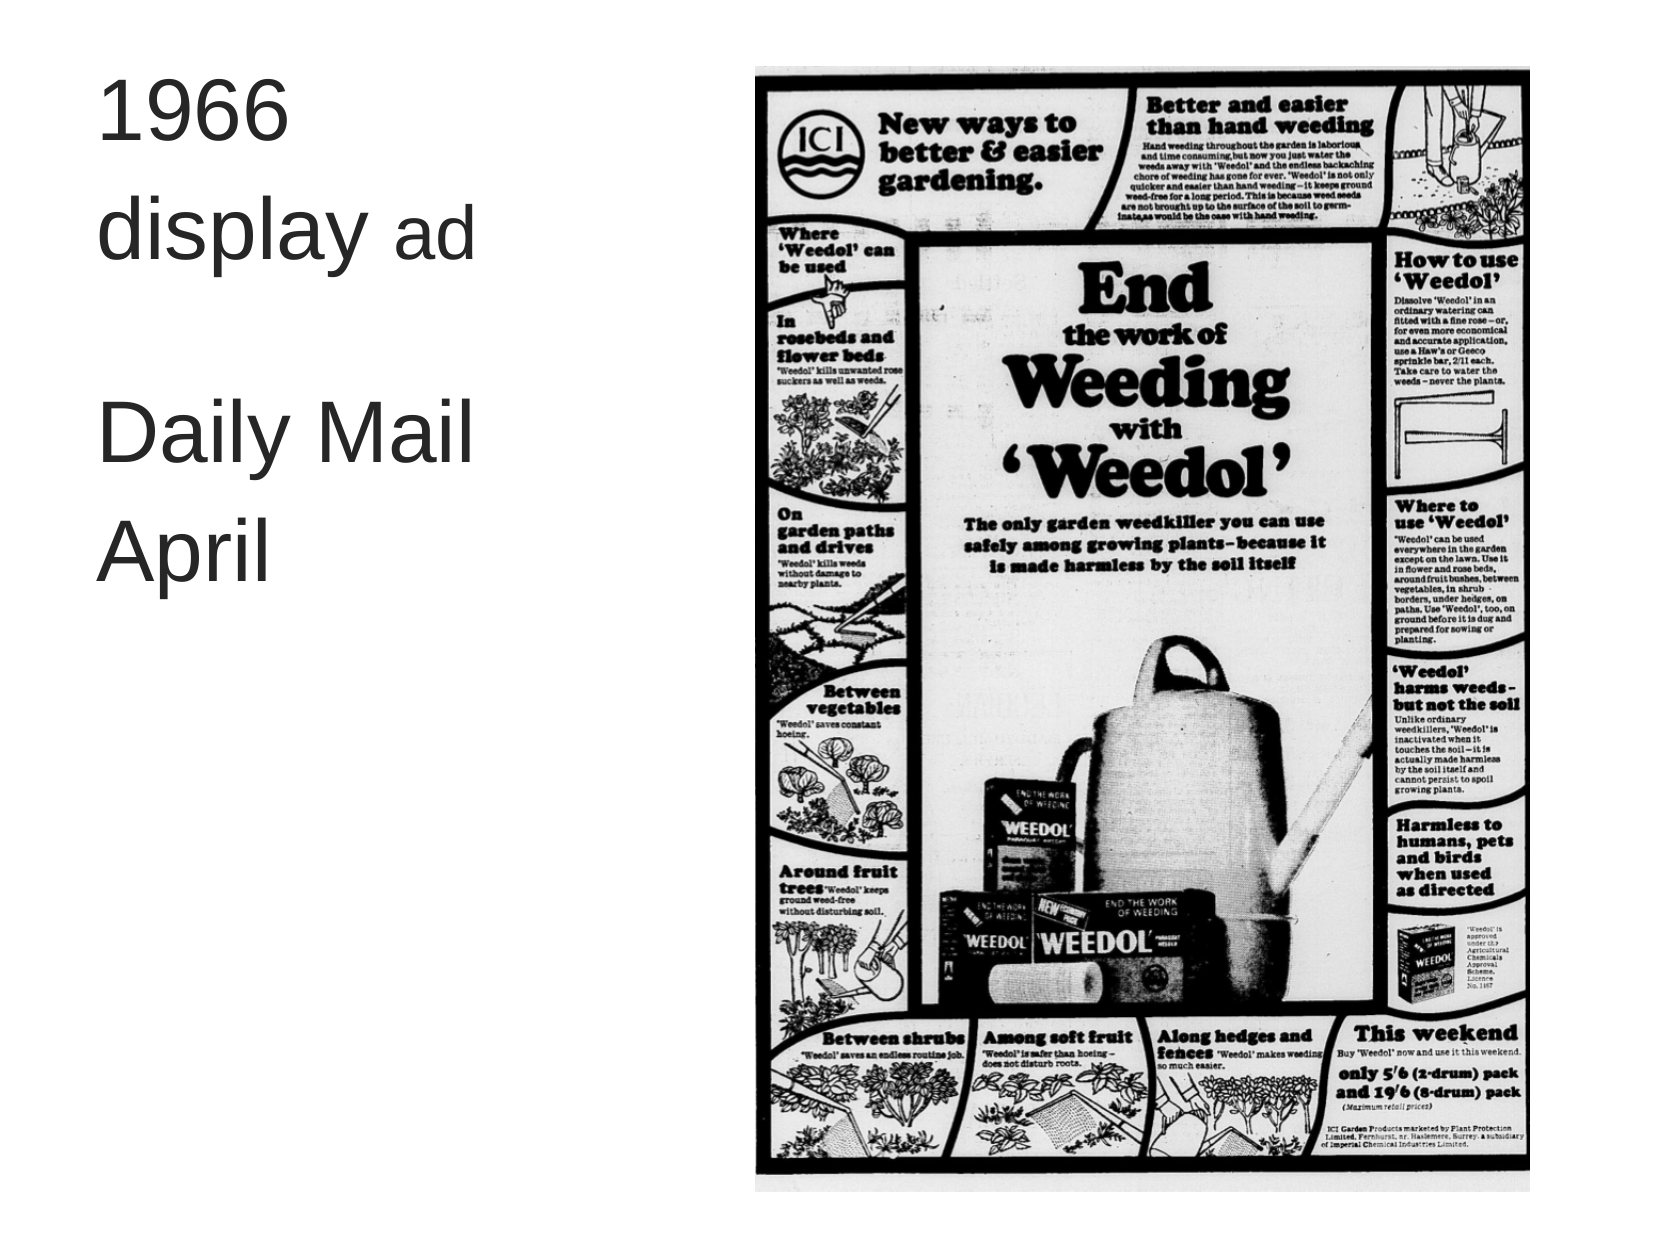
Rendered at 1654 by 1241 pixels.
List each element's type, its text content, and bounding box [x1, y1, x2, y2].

picture [755, 66, 1530, 1193]
text_box 1966 display ad Daily Mail April [81, 54, 497, 608]
